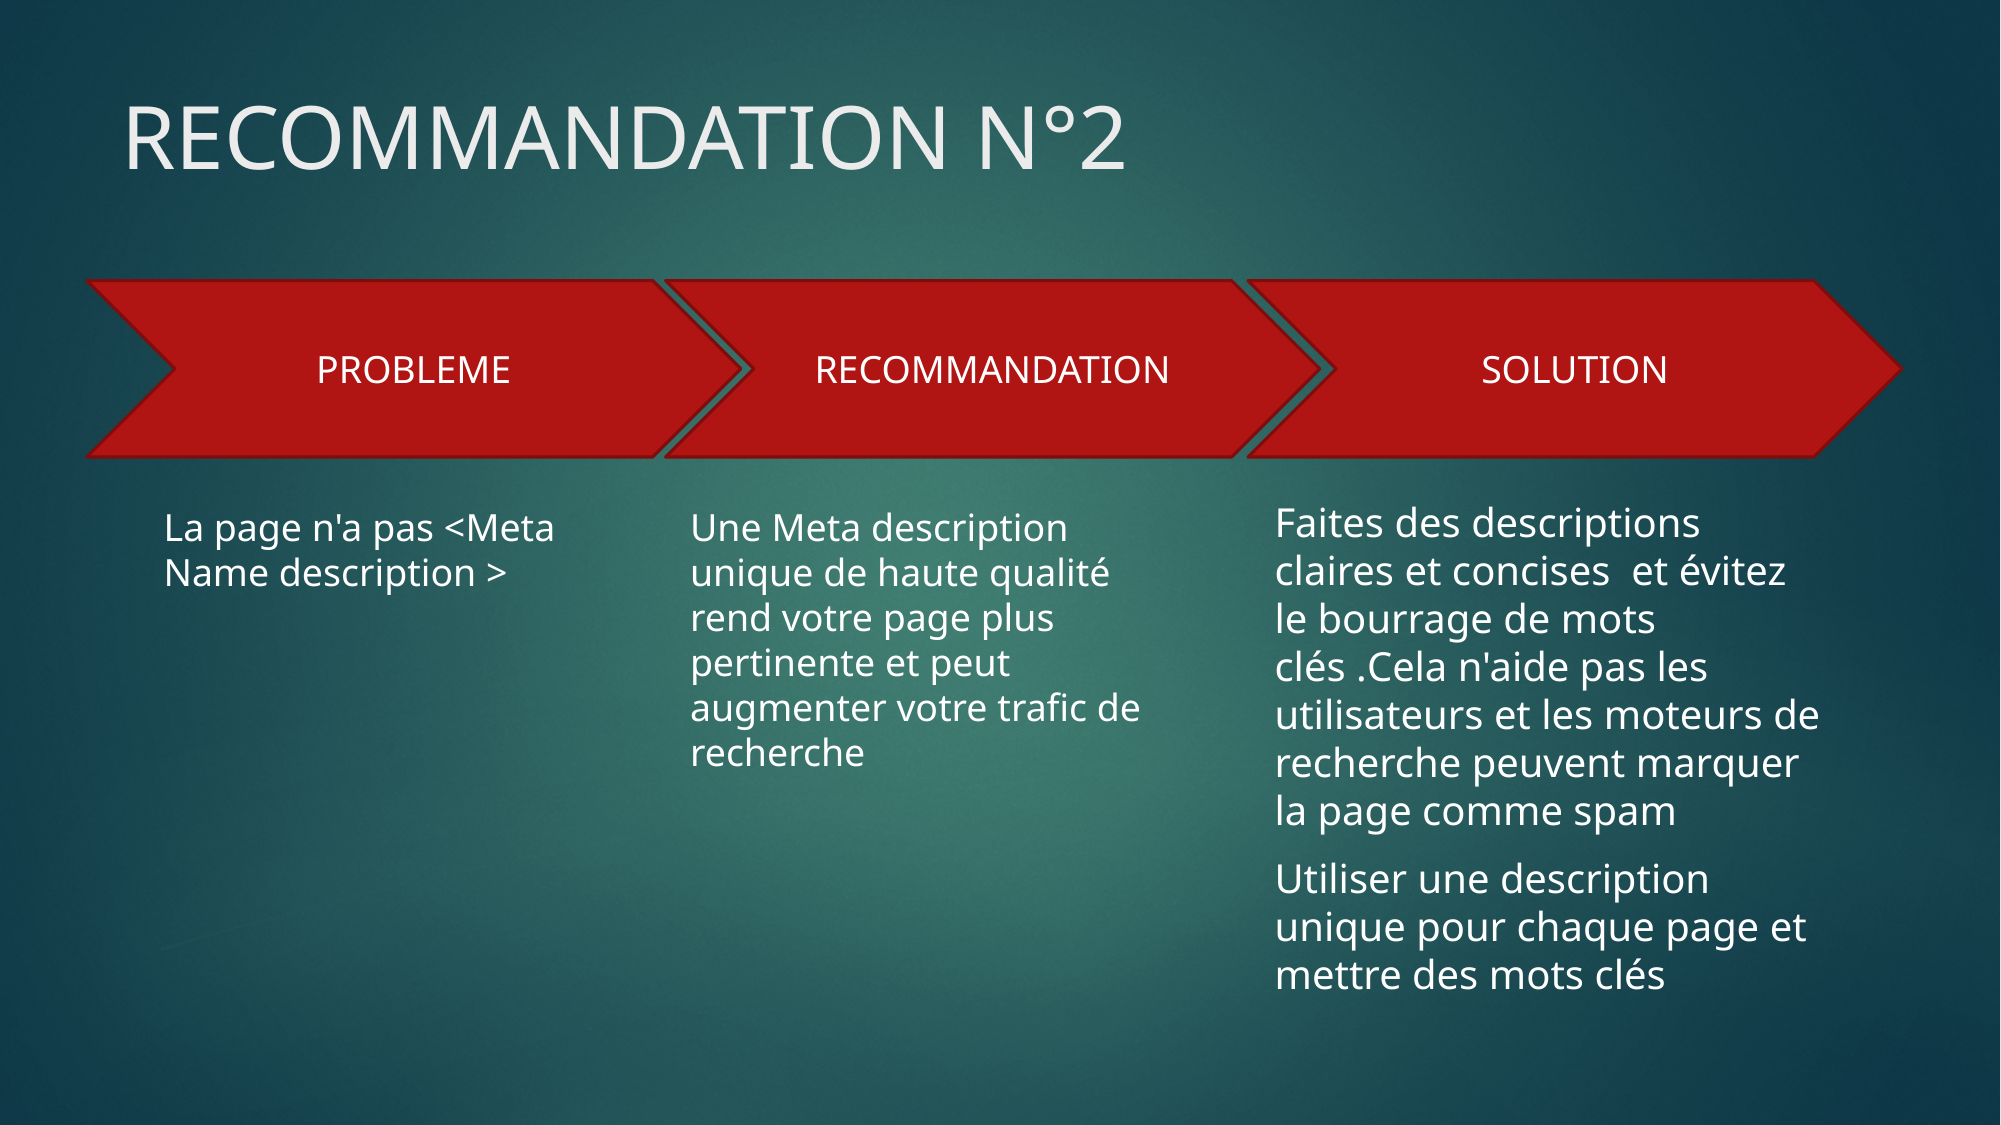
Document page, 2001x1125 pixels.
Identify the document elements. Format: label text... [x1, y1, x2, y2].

text_box Une Meta description unique de haute qualité rend votre page plus pertinente et peut augmenter votre trafic de recherche [675, 496, 1174, 785]
text_box SOLUTION [1247, 280, 1903, 458]
text_box La page n'a pas <Meta Name description > [148, 496, 647, 649]
title RECOMMANDATION N°2 [106, 74, 1649, 305]
list Faites des descriptions claires et concises et évitez le bourrage de mots clés .Cela n'aide pas les utilisateurs et les moteurs de recherche peuvent marquer la page comme spam Utiliser une description unique pour chaque page et mettre des mots clés [1259, 489, 1841, 1052]
text_box PROBLEME [86, 280, 741, 458]
text_box RECOMMANDATION [665, 280, 1320, 458]
